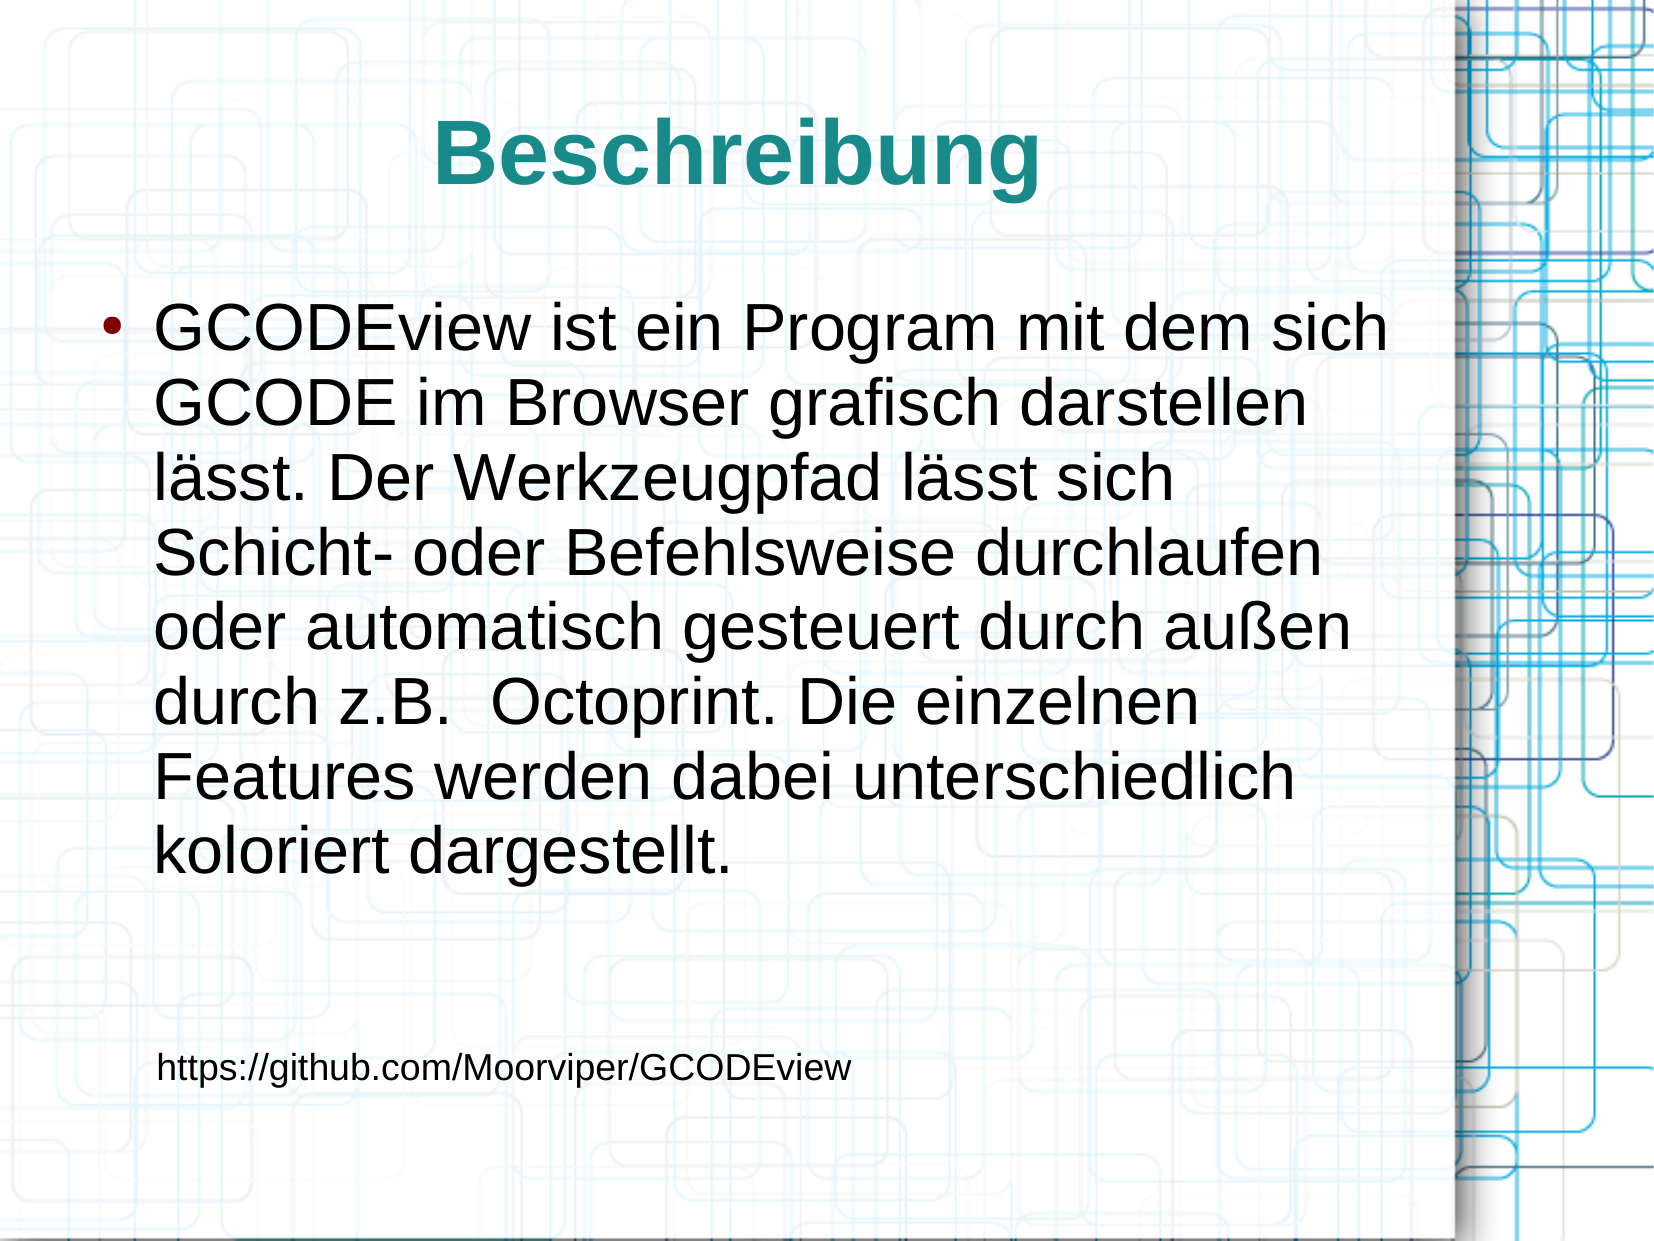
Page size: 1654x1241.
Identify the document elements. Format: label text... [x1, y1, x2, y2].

picture [0, 0, 1654, 1241]
text_box https://github.com/Moorviper/GCODEview [141, 1039, 868, 1097]
title Beschreibung [59, 49, 1418, 257]
list GCODEview ist ein Program mit dem sich GCODE im Browser grafisch darstellen lässt. Der Werkzeugpfad lässt sich Schicht- oder Befehlsweise durchlaufen oder automatisch gesteuert durch außen durch z.B. Octoprint. Die einzelnen Features werden dabei unterschiedlich koloriert dargestellt. [82, 290, 1418, 1109]
